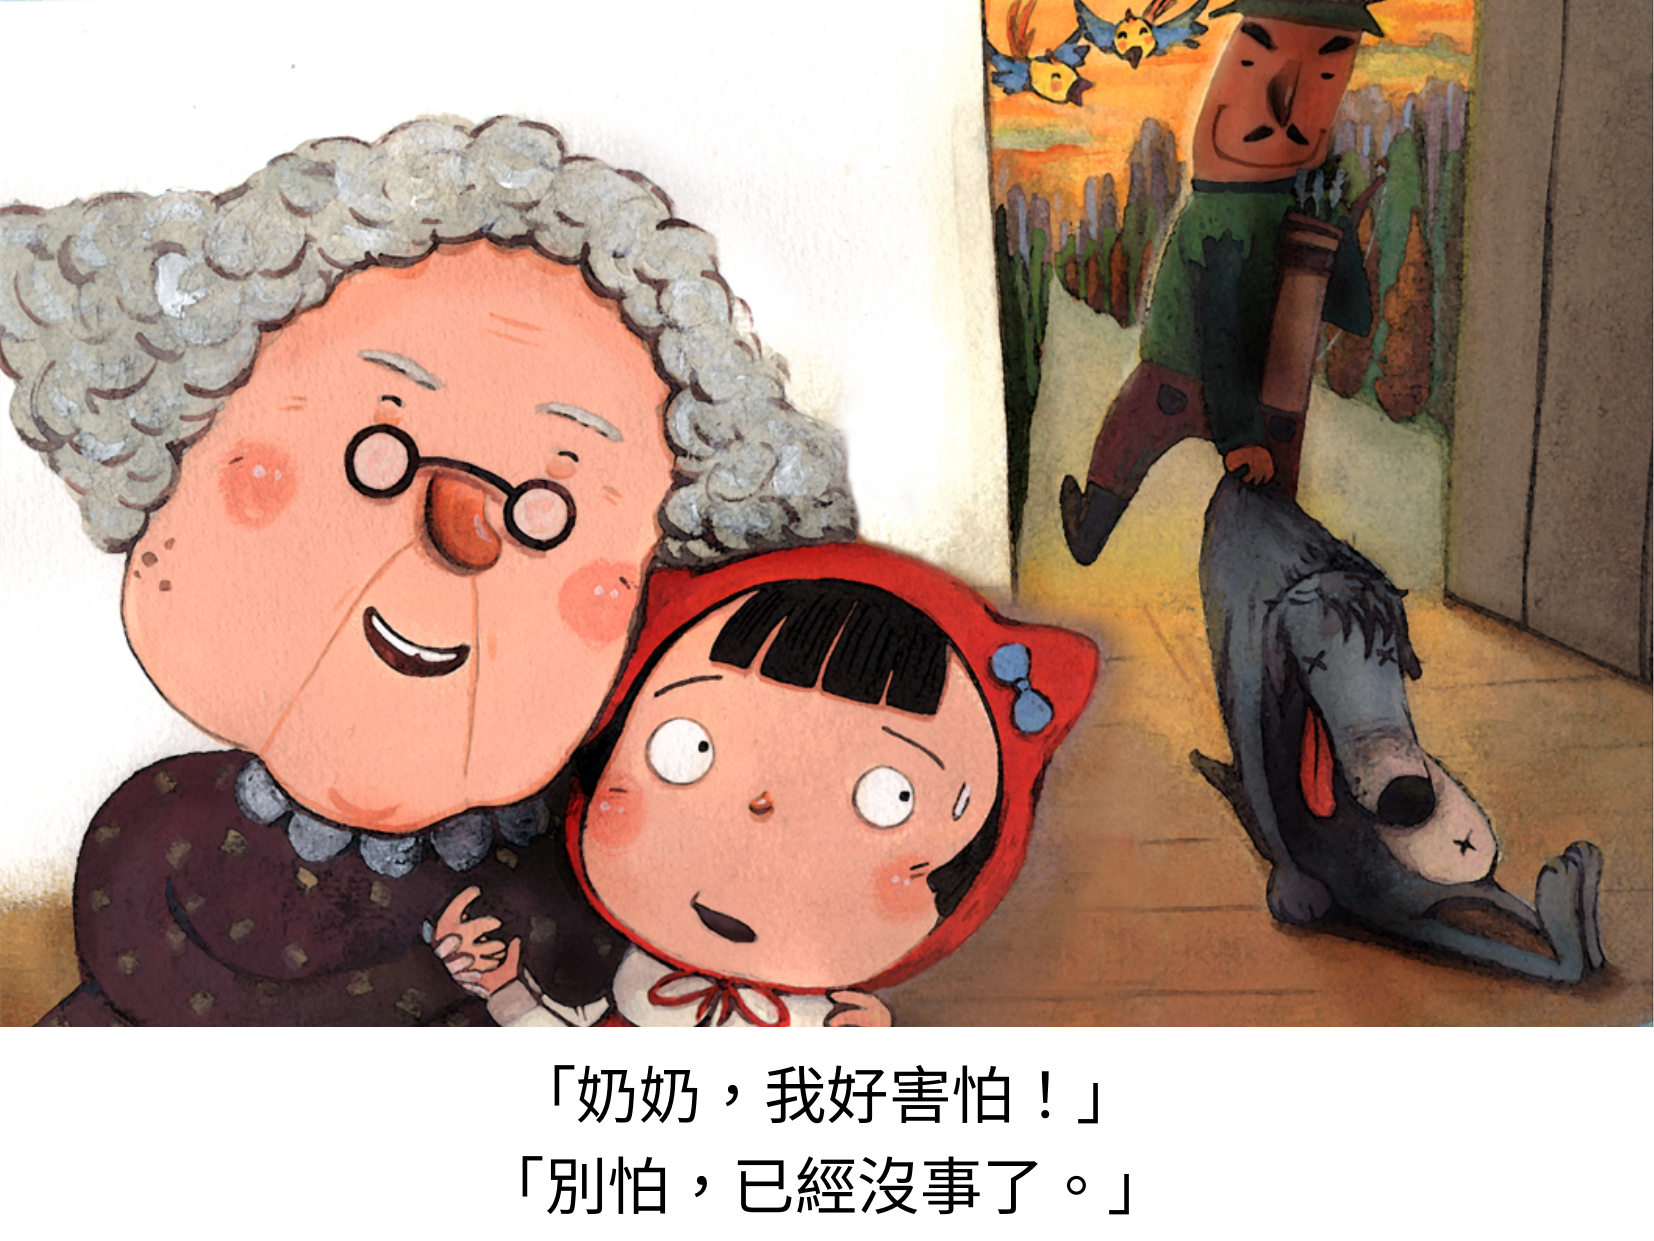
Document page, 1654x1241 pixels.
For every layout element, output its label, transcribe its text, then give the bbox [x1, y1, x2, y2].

title 「奶奶，我好害怕！」 「別怕，已經沒事了。」 [82, 1033, 1571, 1241]
picture [0, 0, 1654, 1027]
text_box [0, 1027, 1654, 1241]
